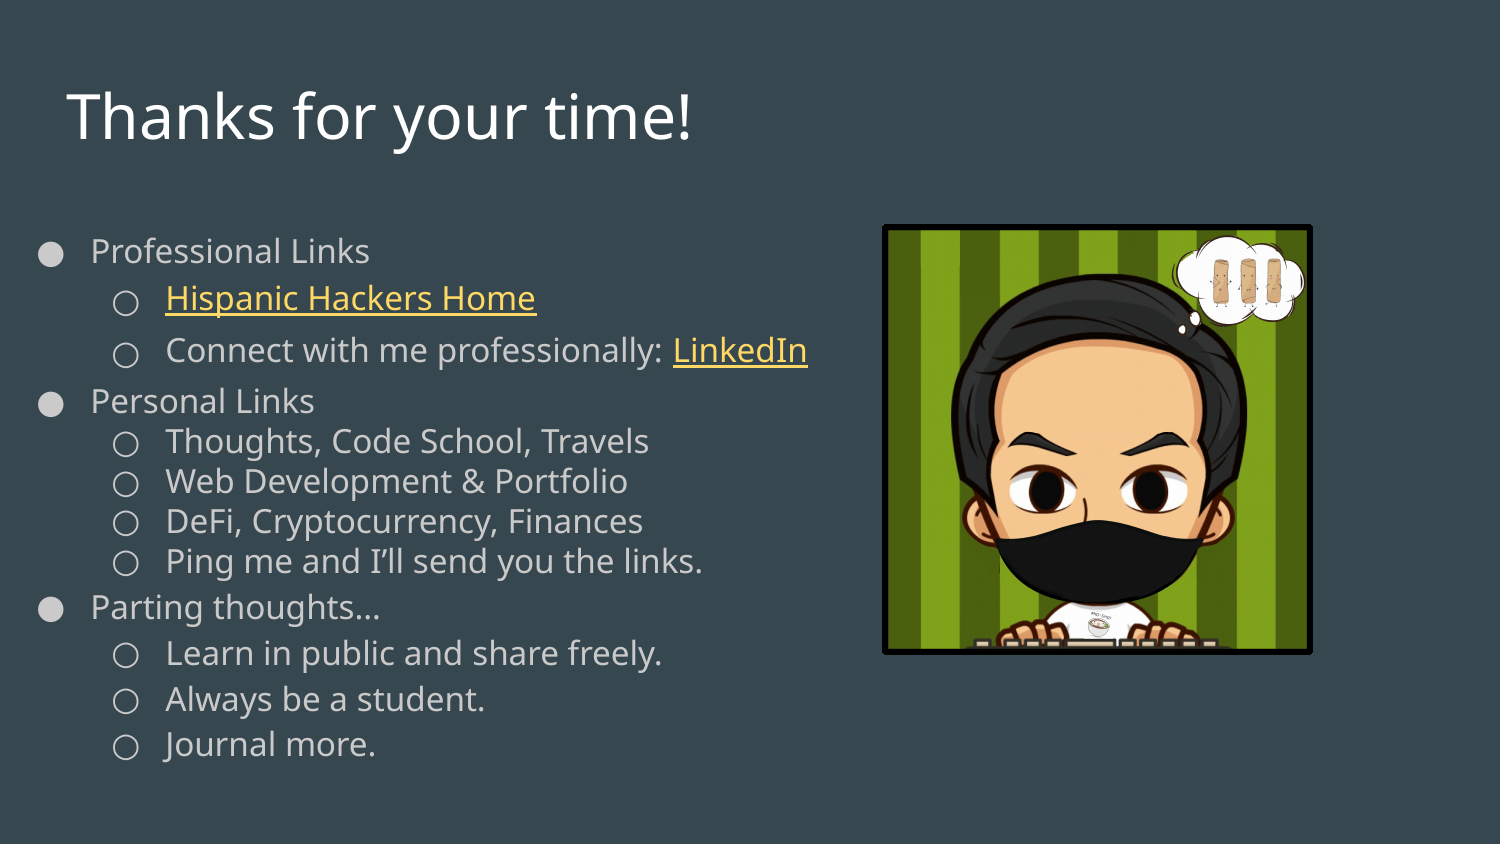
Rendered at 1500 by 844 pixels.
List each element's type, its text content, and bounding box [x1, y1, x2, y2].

picture [882, 224, 1313, 655]
list Professional Links Hispanic Hackers Home Connect with me professionally: LinkedIn Personal Links Thoughts, Code School, Travels Web Development & Portfolio DeFi, Cryptocurrency, Finances Ping me and I’ll send you the links. Parting thoughts… Learn in public and share freely. Always be a student. Journal more. [0, 209, 1374, 715]
title Thanks for your time! [51, 72, 1449, 167]
